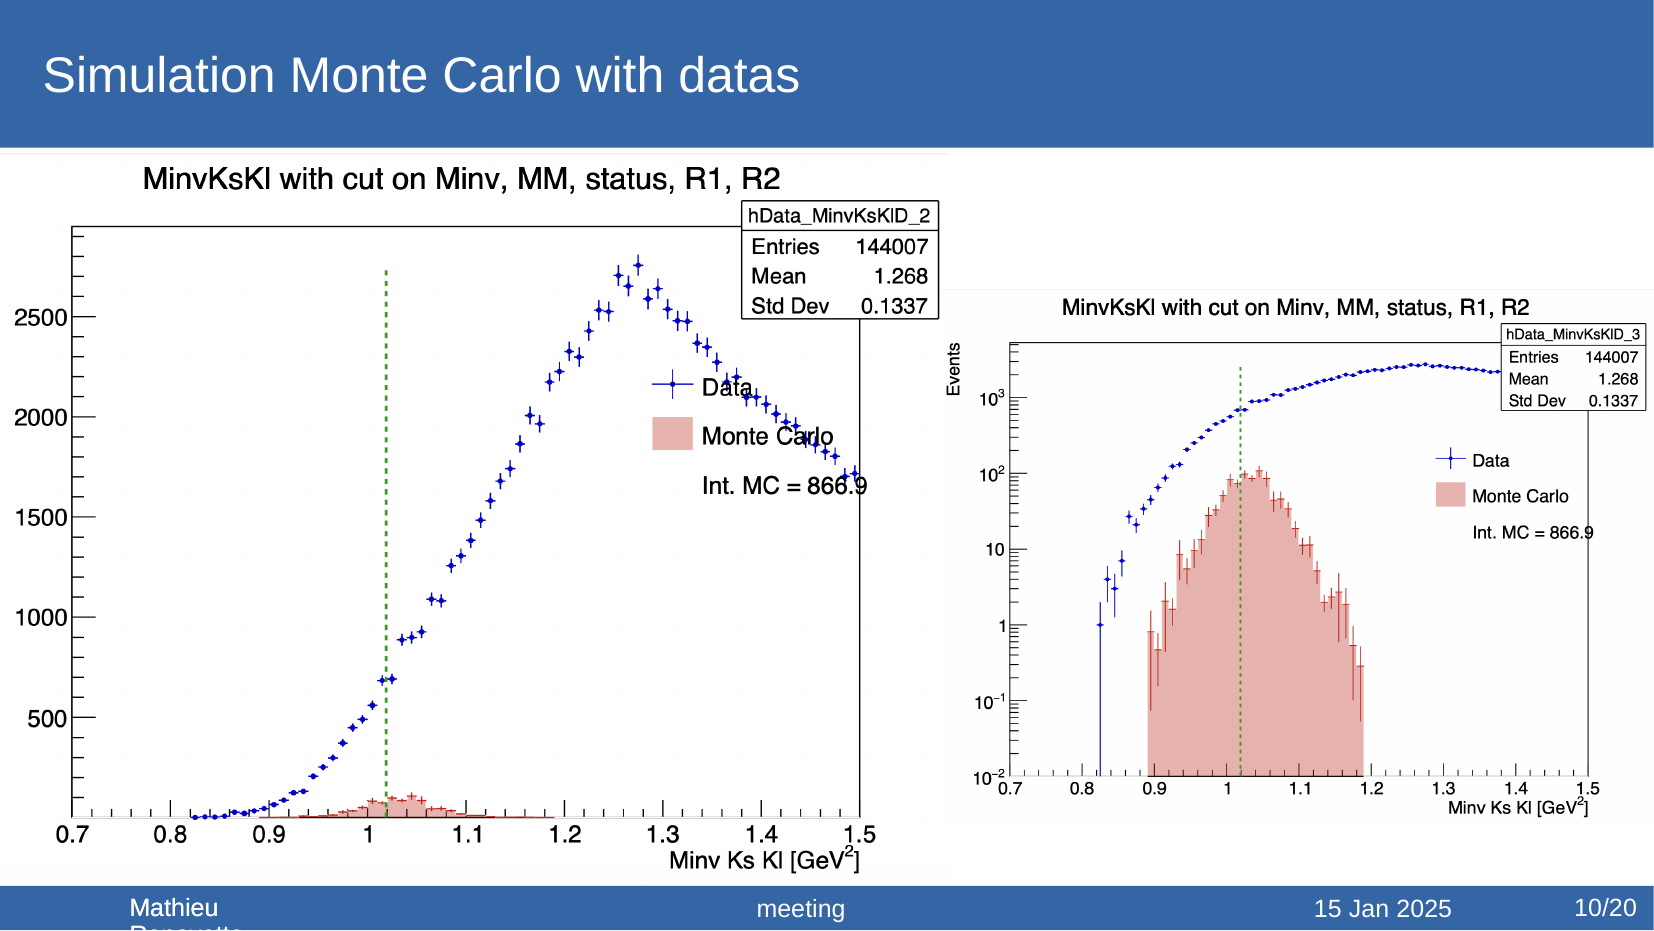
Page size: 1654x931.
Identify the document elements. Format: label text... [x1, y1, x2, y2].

text_box Mathieu Ronayette [114, 885, 355, 929]
picture [0, 153, 1654, 881]
text_box Simulation Monte Carlo with datas [27, 40, 886, 114]
text_box meeting [734, 887, 953, 931]
text_box [226, 885, 1654, 931]
text_box [0, 0, 1654, 148]
text_box [0, 885, 131, 931]
text_box 15 Jan 2025 [1299, 887, 1536, 931]
text_box 10/20 [1559, 885, 1654, 930]
